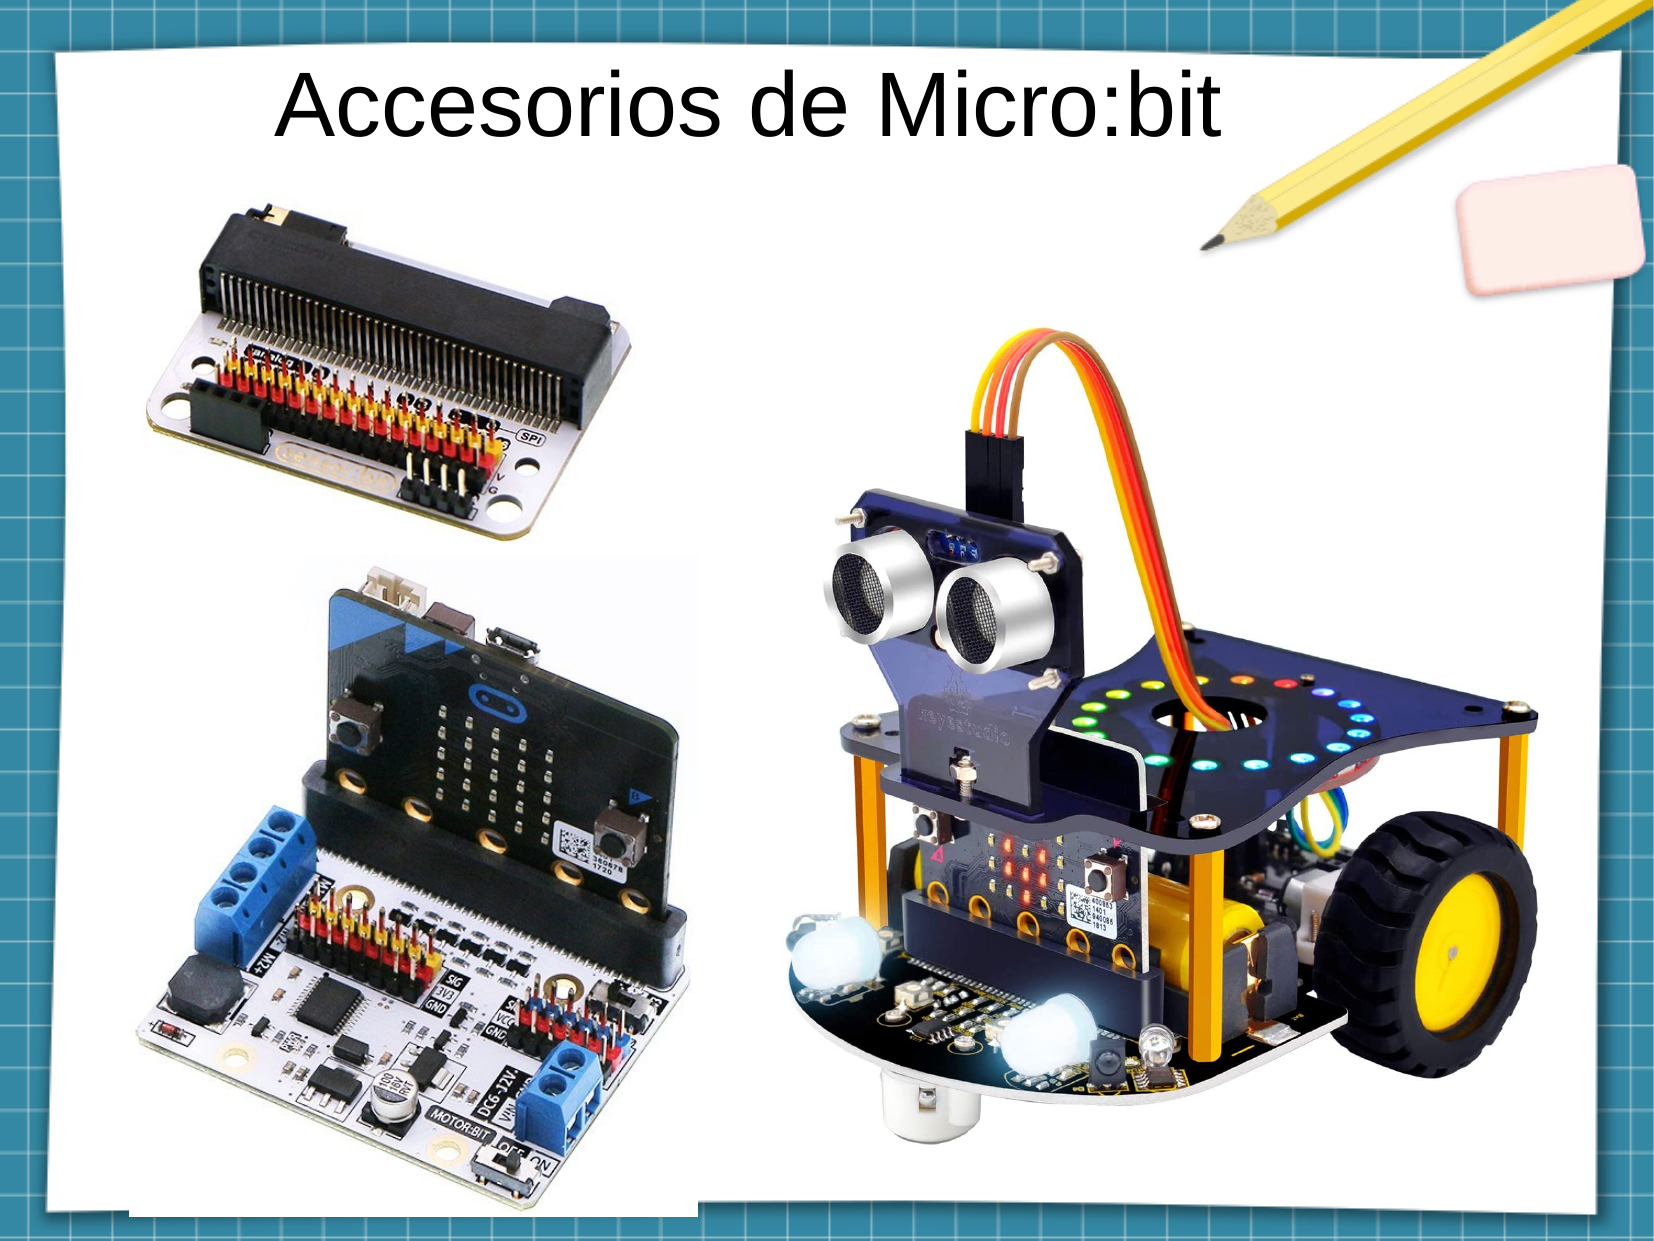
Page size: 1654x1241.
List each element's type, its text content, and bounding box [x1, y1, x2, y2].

picture [0, 0, 1654, 1241]
title Accesorios de Micro:bit [94, 23, 1583, 187]
